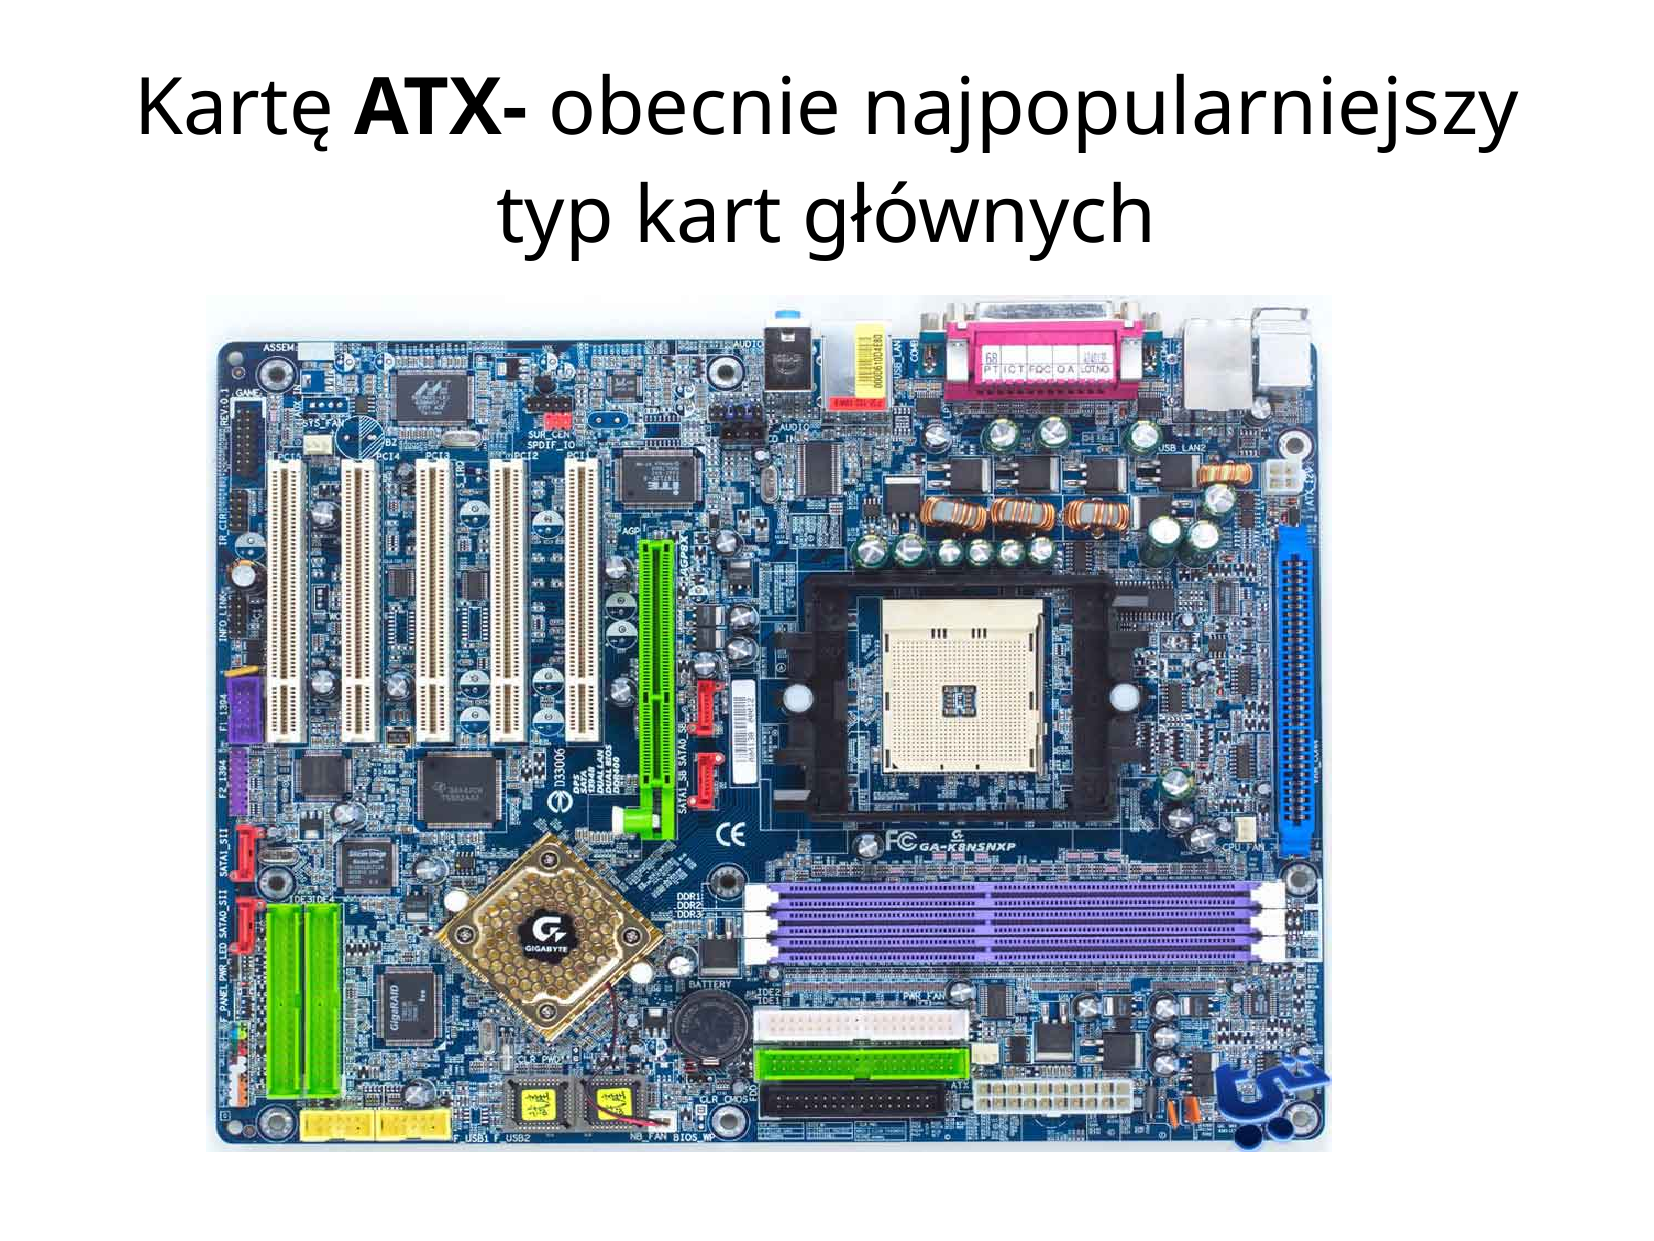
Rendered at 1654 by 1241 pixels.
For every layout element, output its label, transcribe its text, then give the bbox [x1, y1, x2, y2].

picture [206, 295, 1332, 1152]
subtitle Kartę ATX- obecnie najpopularniejszy typ kart głównych [82, 49, 1571, 1109]
